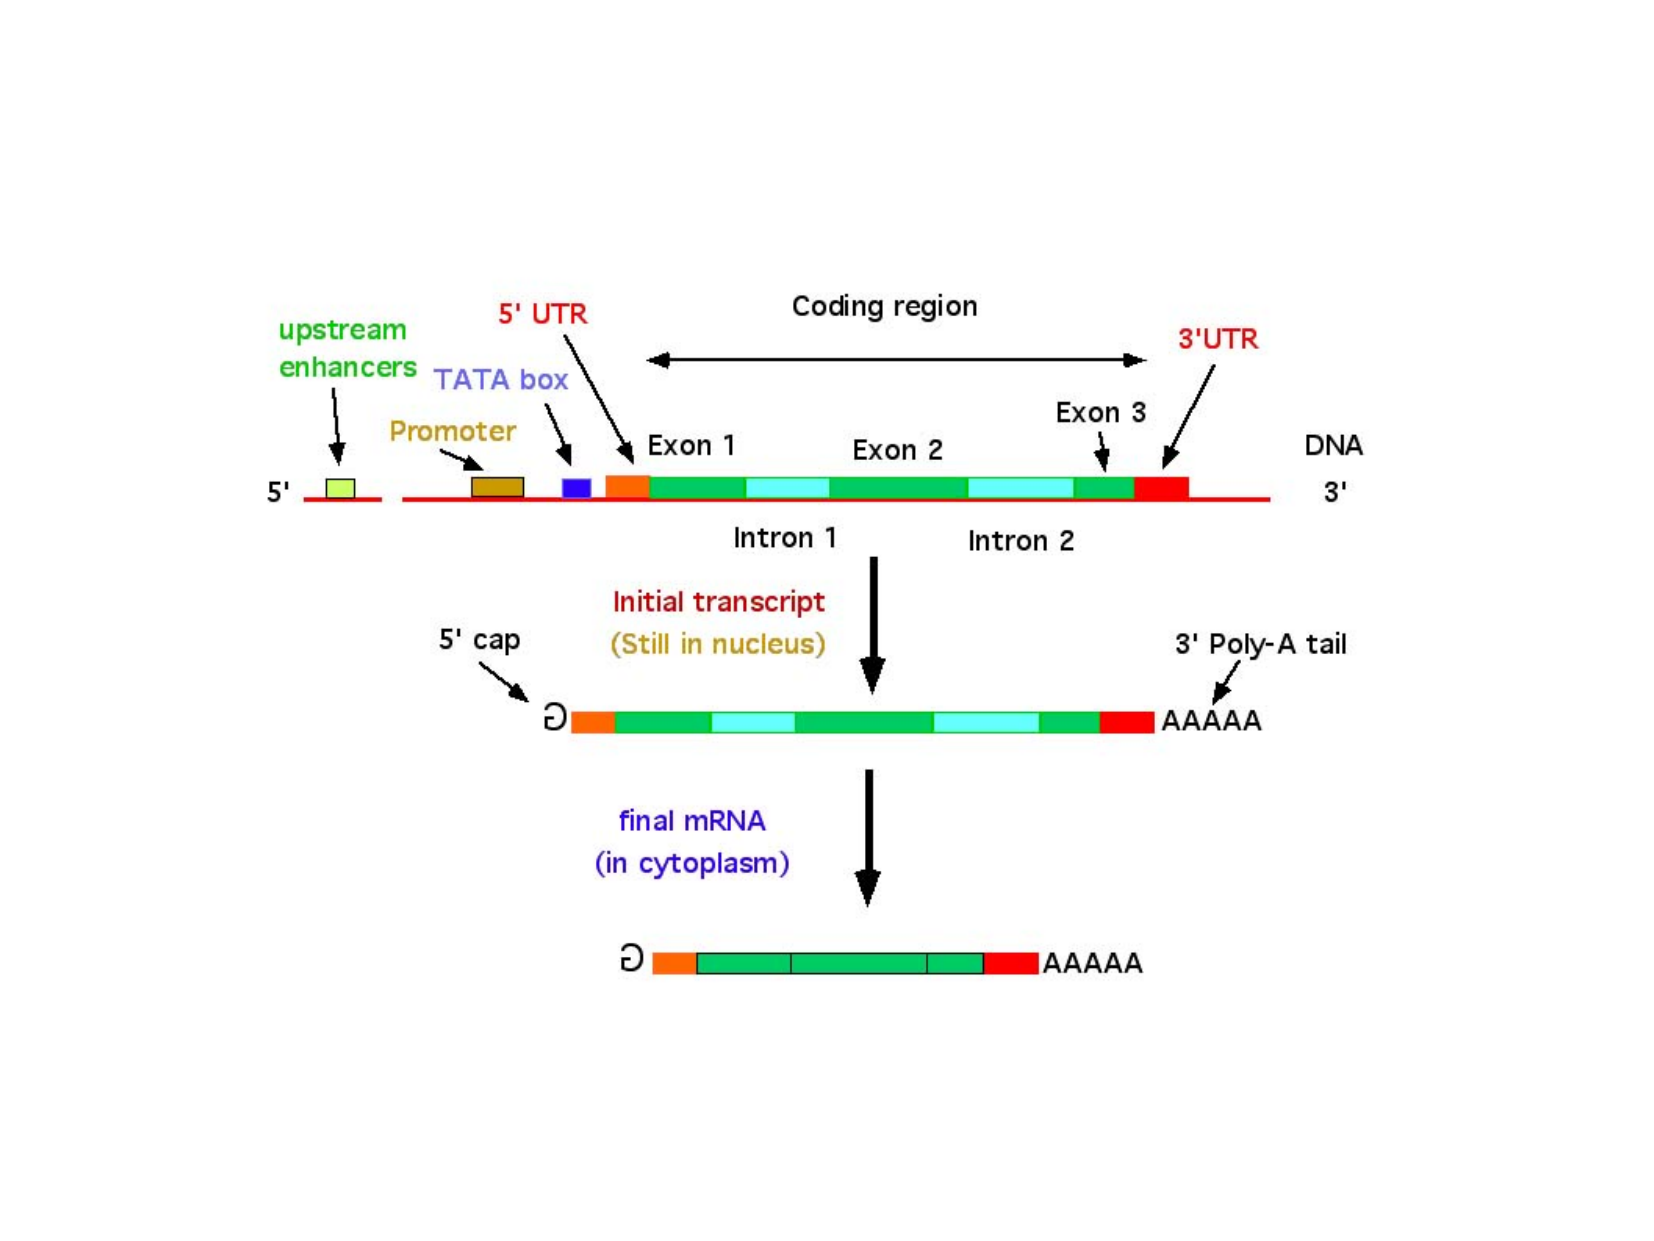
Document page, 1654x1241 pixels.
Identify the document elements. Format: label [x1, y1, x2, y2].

picture [218, 230, 1449, 1017]
